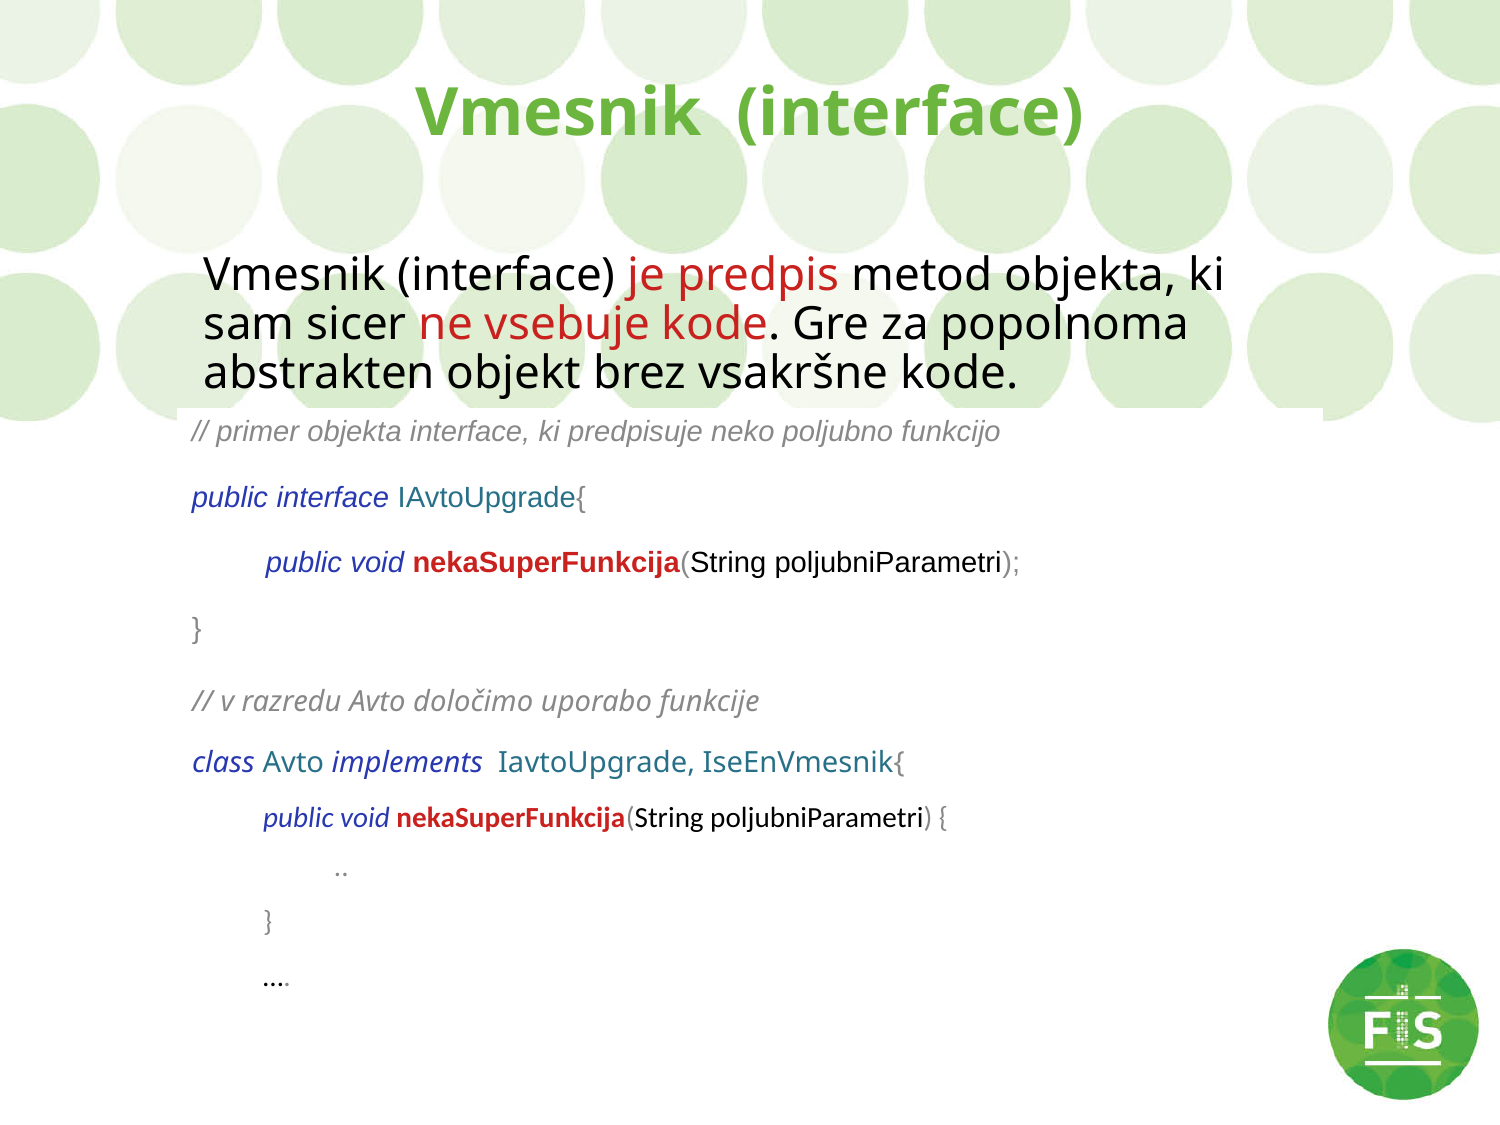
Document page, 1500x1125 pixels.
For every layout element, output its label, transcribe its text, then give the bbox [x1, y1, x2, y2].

text_box // primer objekta interface, ki predpisuje neko poljubno funkcijo public interface IAvtoUpgrade{ public void nekaSuperFunkcija(String poljubniParametri); } [177, 408, 1323, 686]
list Vmesnik (interface) je predpis metod objekta, ki sam sicer ne vsebuje kode. Gre za popolnoma abstrakten objekt brez vsakršne kode. [118, 243, 1323, 362]
title Vmesnik (interface) [75, 70, 1425, 233]
list // v razredu Avto določimo uporabo funkcije class Avto implements IavtoUpgrade, IseEnVmesnik{ public void nekaSuperFunkcija(String poljubniParametri) { .. } …. [106, 678, 1264, 993]
picture [0, 0, 1500, 1125]
